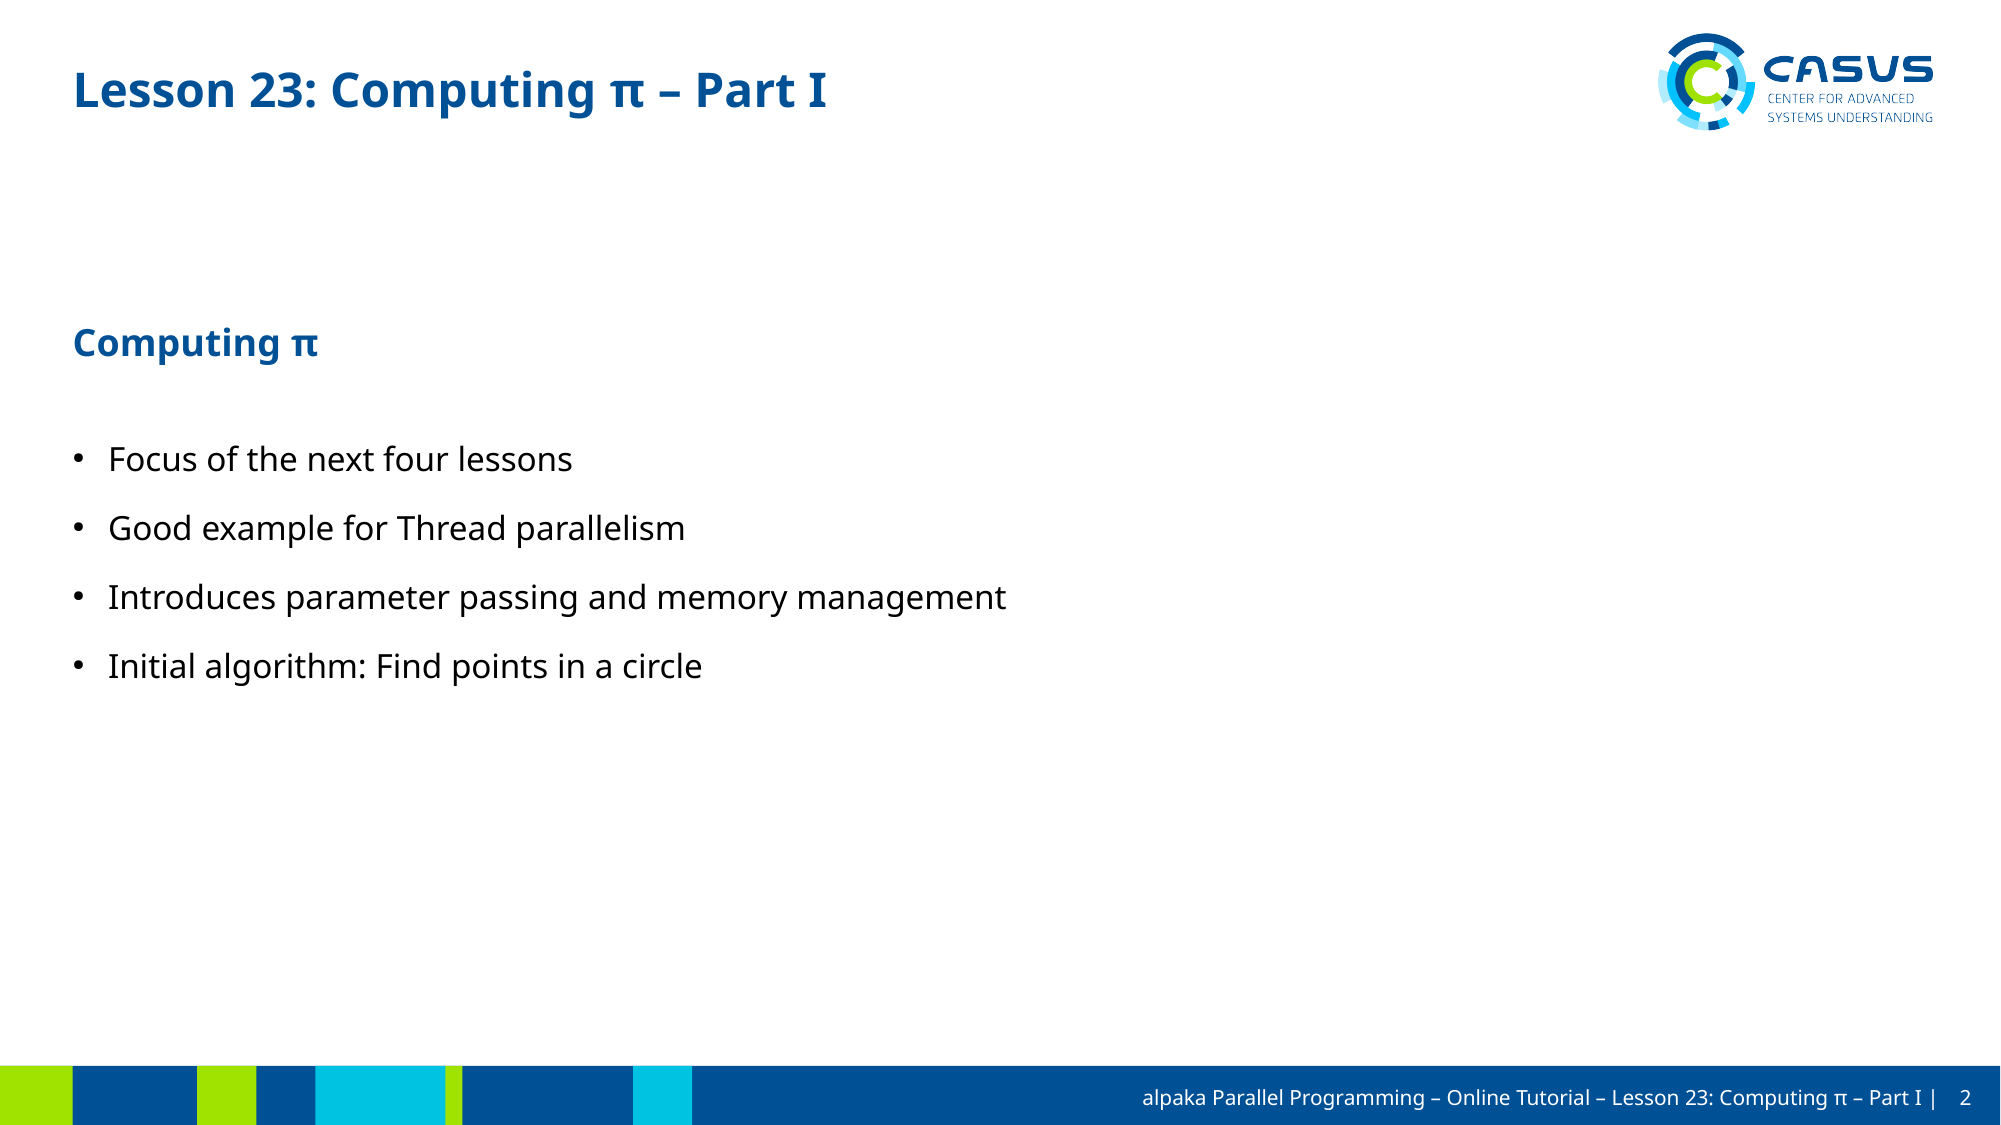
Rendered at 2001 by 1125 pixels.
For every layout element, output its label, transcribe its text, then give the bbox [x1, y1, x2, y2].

list Computing π Focus of the next four lessons Good example for Thread parallelism Introduces parameter passing and memory management Initial algorithm: Find points in a circle [72, 316, 1620, 979]
title Lesson 23: Computing π – Part I [72, 54, 1620, 123]
picture [1658, 33, 1933, 131]
